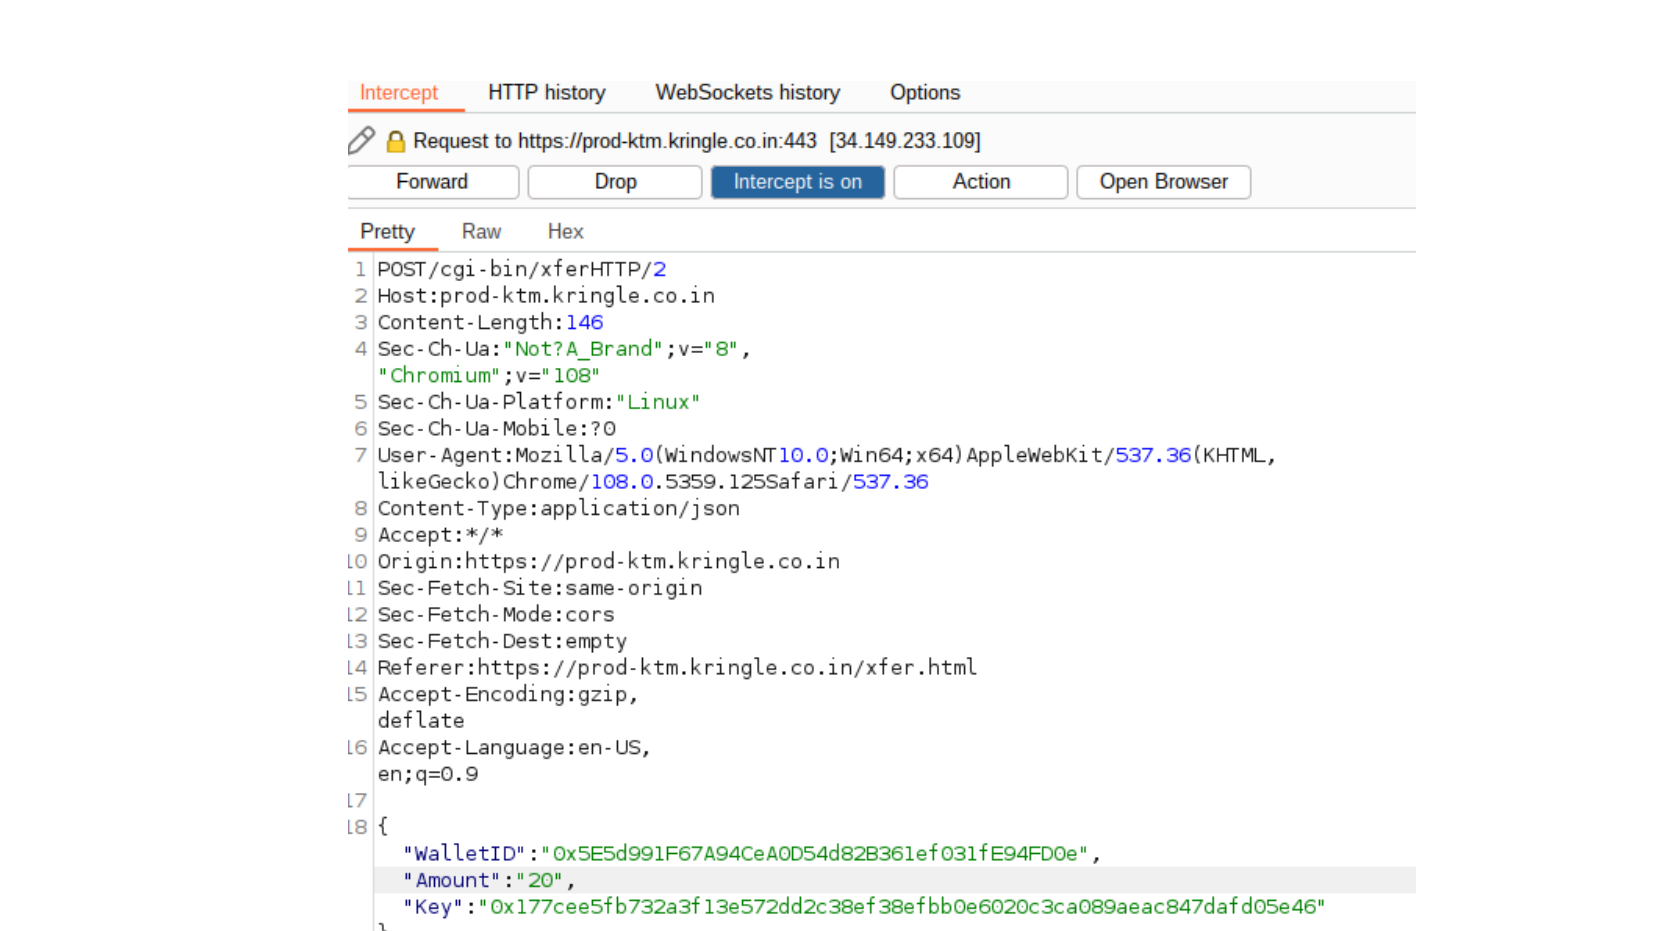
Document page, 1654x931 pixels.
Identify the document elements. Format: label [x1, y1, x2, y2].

picture [348, 81, 1416, 931]
